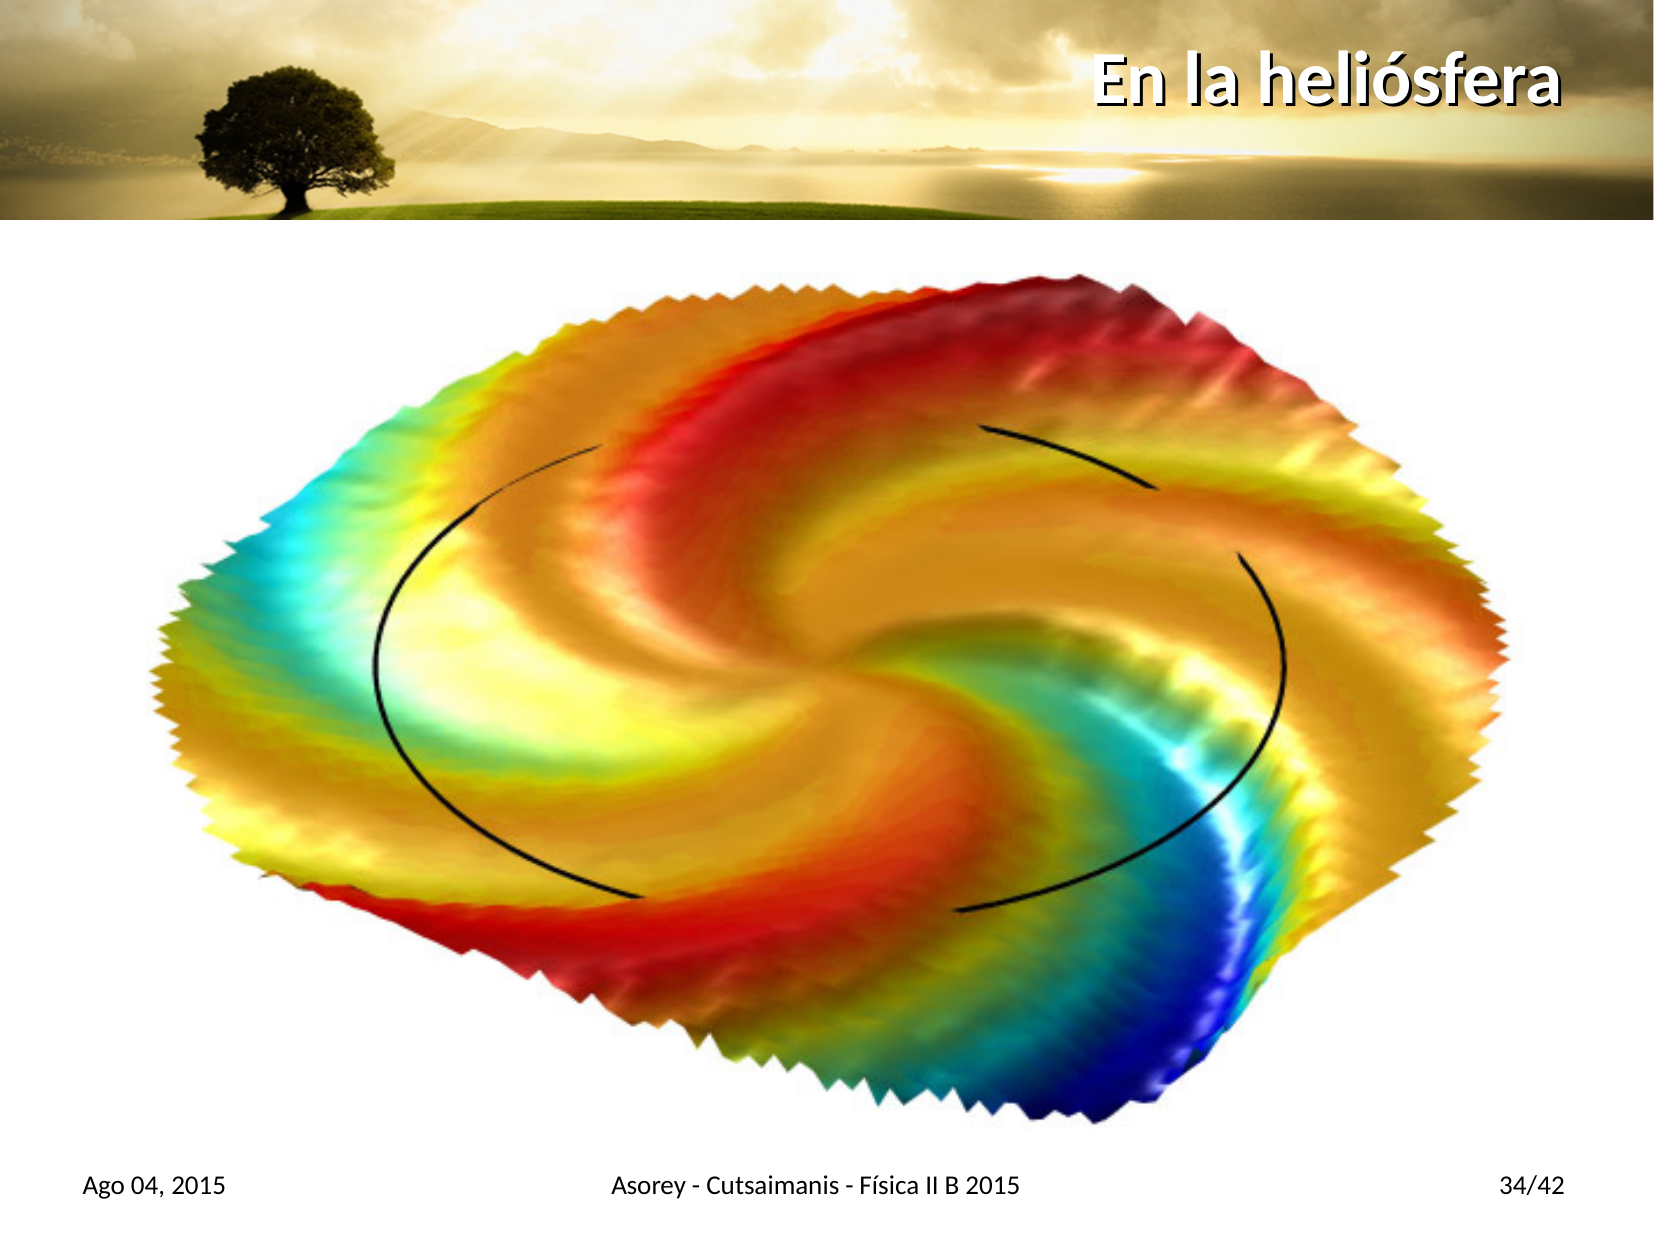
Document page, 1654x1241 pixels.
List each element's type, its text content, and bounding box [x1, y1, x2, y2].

picture [0, 0, 1654, 220]
picture [128, 254, 1525, 1156]
title En la heliósfera [75, 19, 1564, 151]
